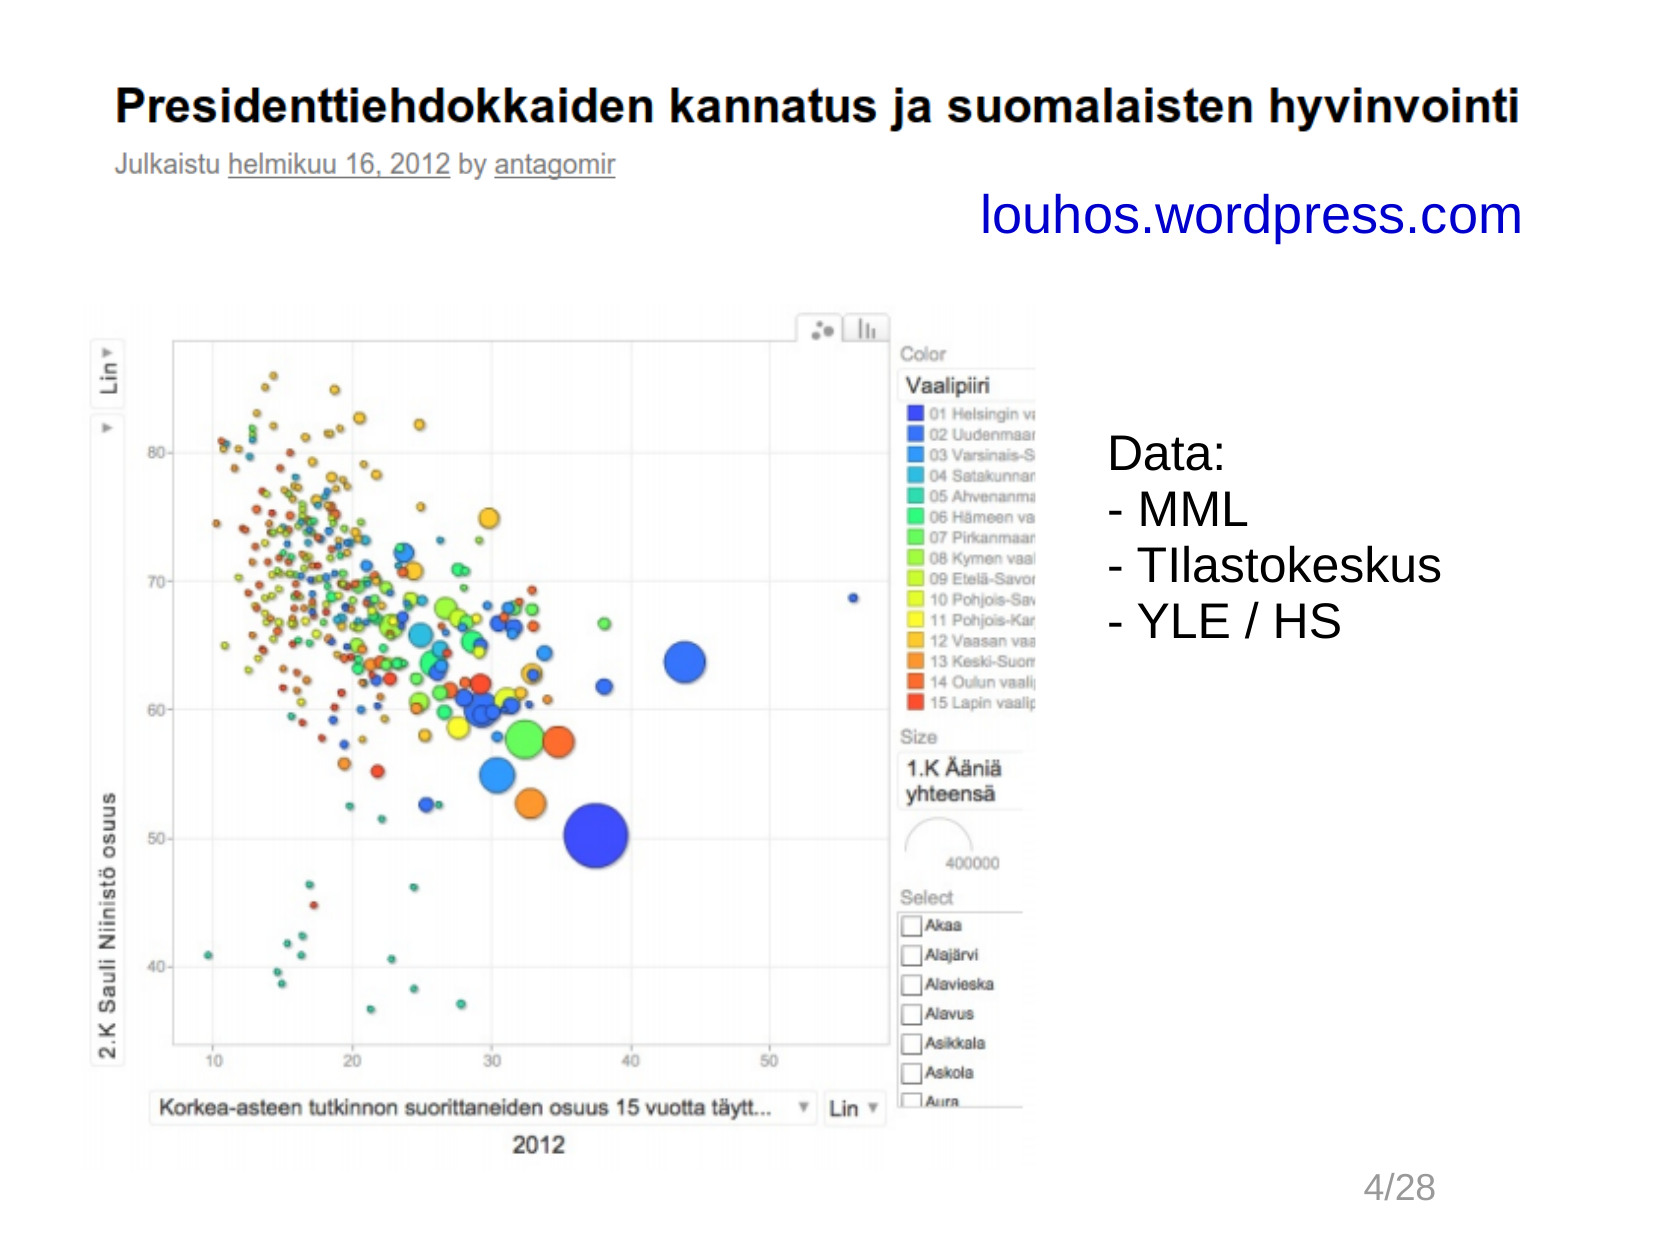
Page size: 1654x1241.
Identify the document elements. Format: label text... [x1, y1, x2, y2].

picture [54, 302, 1036, 1170]
text_box louhos.wordpress.com [965, 176, 1540, 255]
picture [83, 40, 1560, 199]
text_box Data: - MML - TIlastokeskus - YLE / HS [1092, 418, 1617, 712]
text_box <number>/28 [1348, 1158, 1654, 1229]
